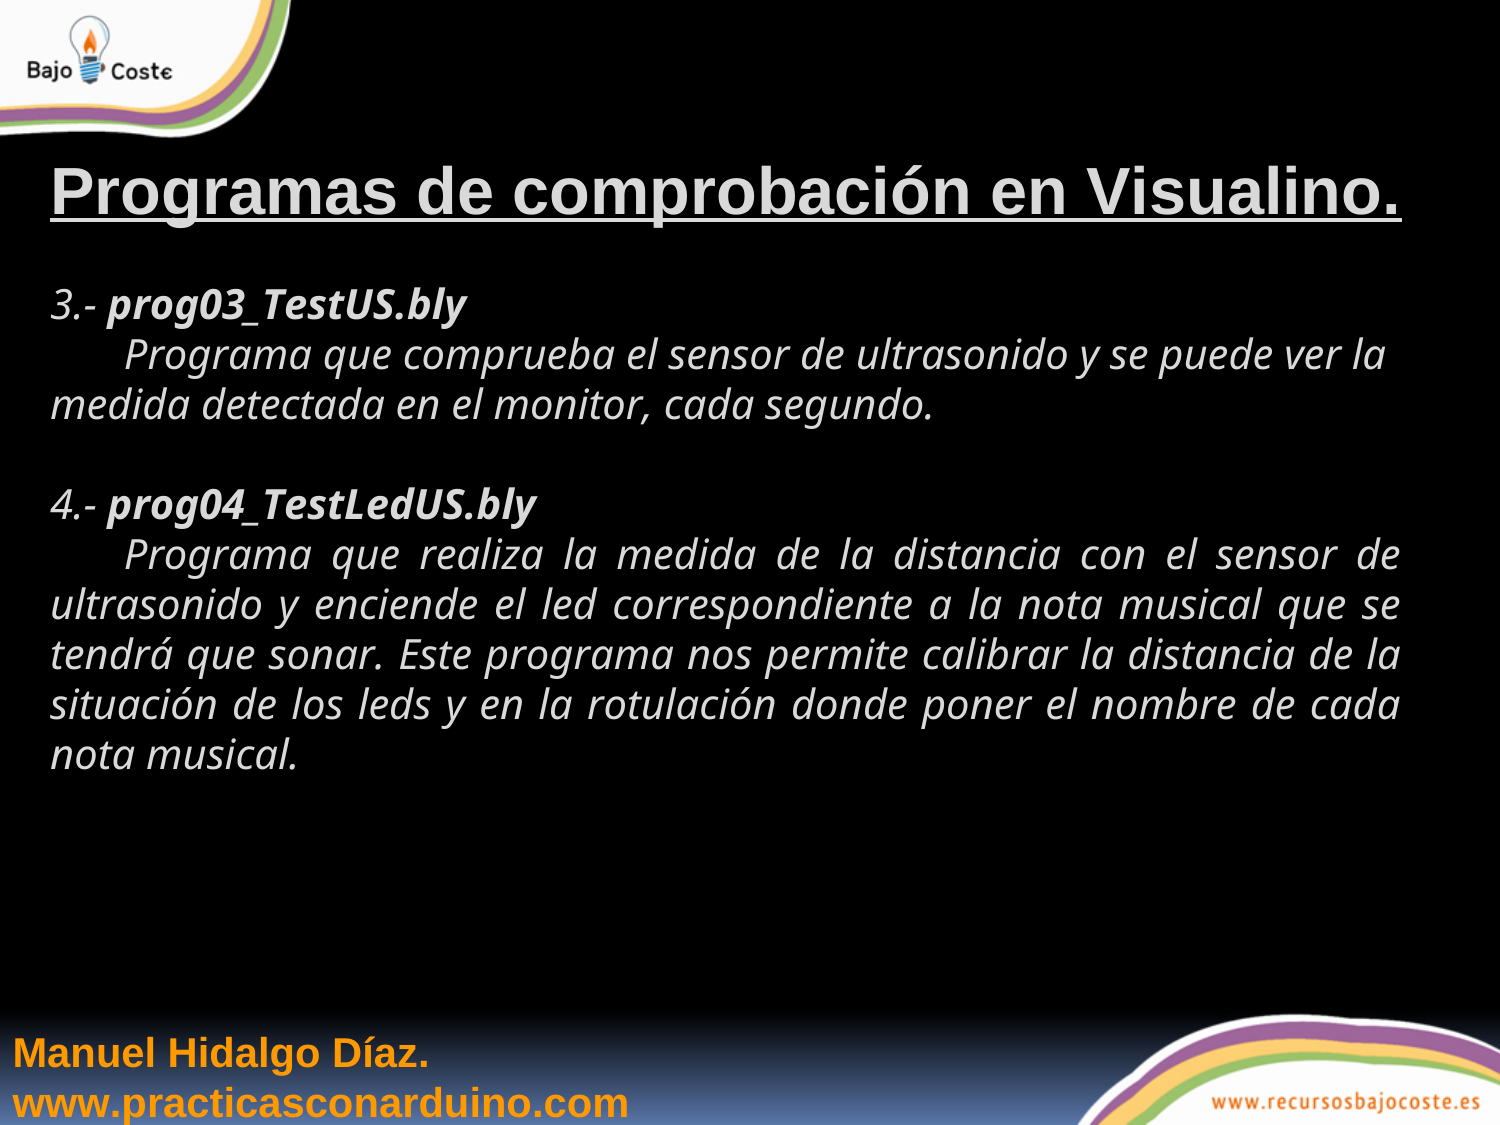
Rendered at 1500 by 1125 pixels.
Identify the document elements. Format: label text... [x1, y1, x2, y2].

picture [0, 0, 1500, 1125]
text_box Programas de comprobación en Visualino. 3.- prog03_TestUS.bly Programa que comprueba el sensor de ultrasonido y se puede ver la medida detectada en el monitor, cada segundo. 4.- prog04_TestLedUS.bly Programa que realiza la medida de la distancia con el sensor de ultrasonido y enciende el led correspondiente a la nota musical que se tendrá que sonar. Este programa nos permite calibrar la distancia de la situación de los leds y en la rotulación donde poner el nombre de cada nota musical. [35, 140, 1453, 902]
text_box Manuel Hidalgo Díaz. www.practicasconarduino.com [0, 1017, 683, 1125]
